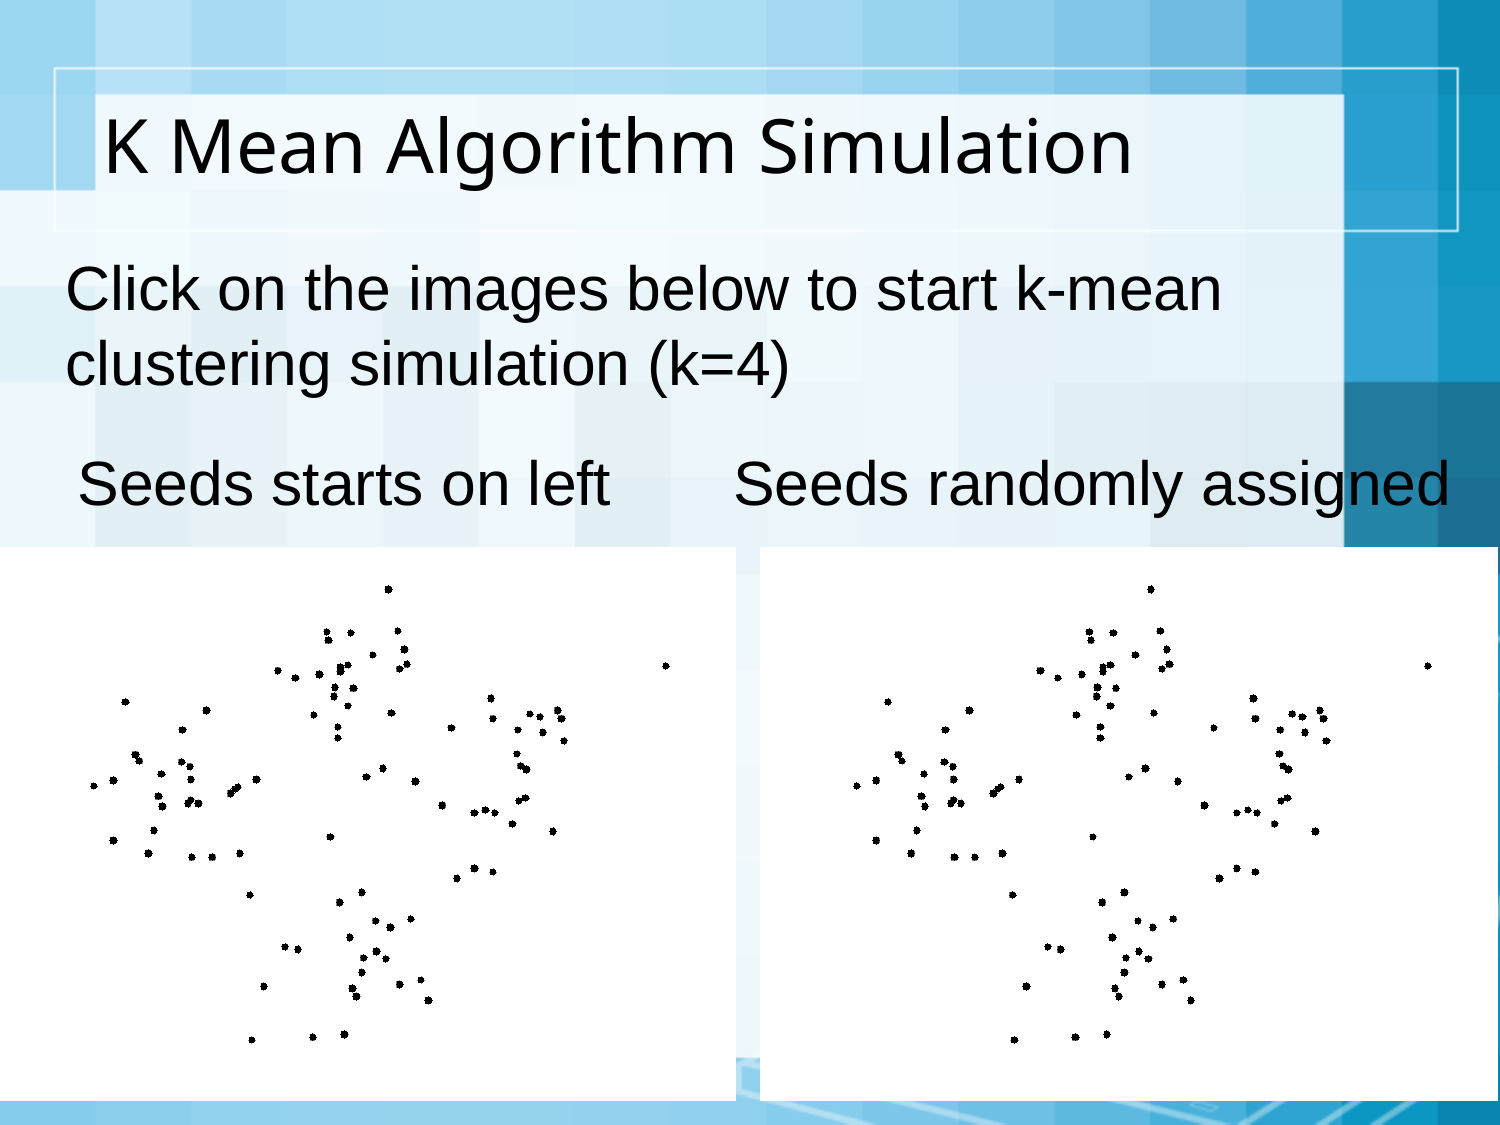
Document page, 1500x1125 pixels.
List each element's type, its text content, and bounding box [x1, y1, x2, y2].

text_box Seeds randomly assigned [718, 427, 1486, 547]
text_box Seeds starts on left [62, 427, 665, 547]
picture [0, 0, 1500, 1125]
list Click on the images below to start k-mean clustering simulation (k=4) [50, 233, 1460, 428]
title K Mean Algorithm Simulation [87, 87, 1338, 200]
